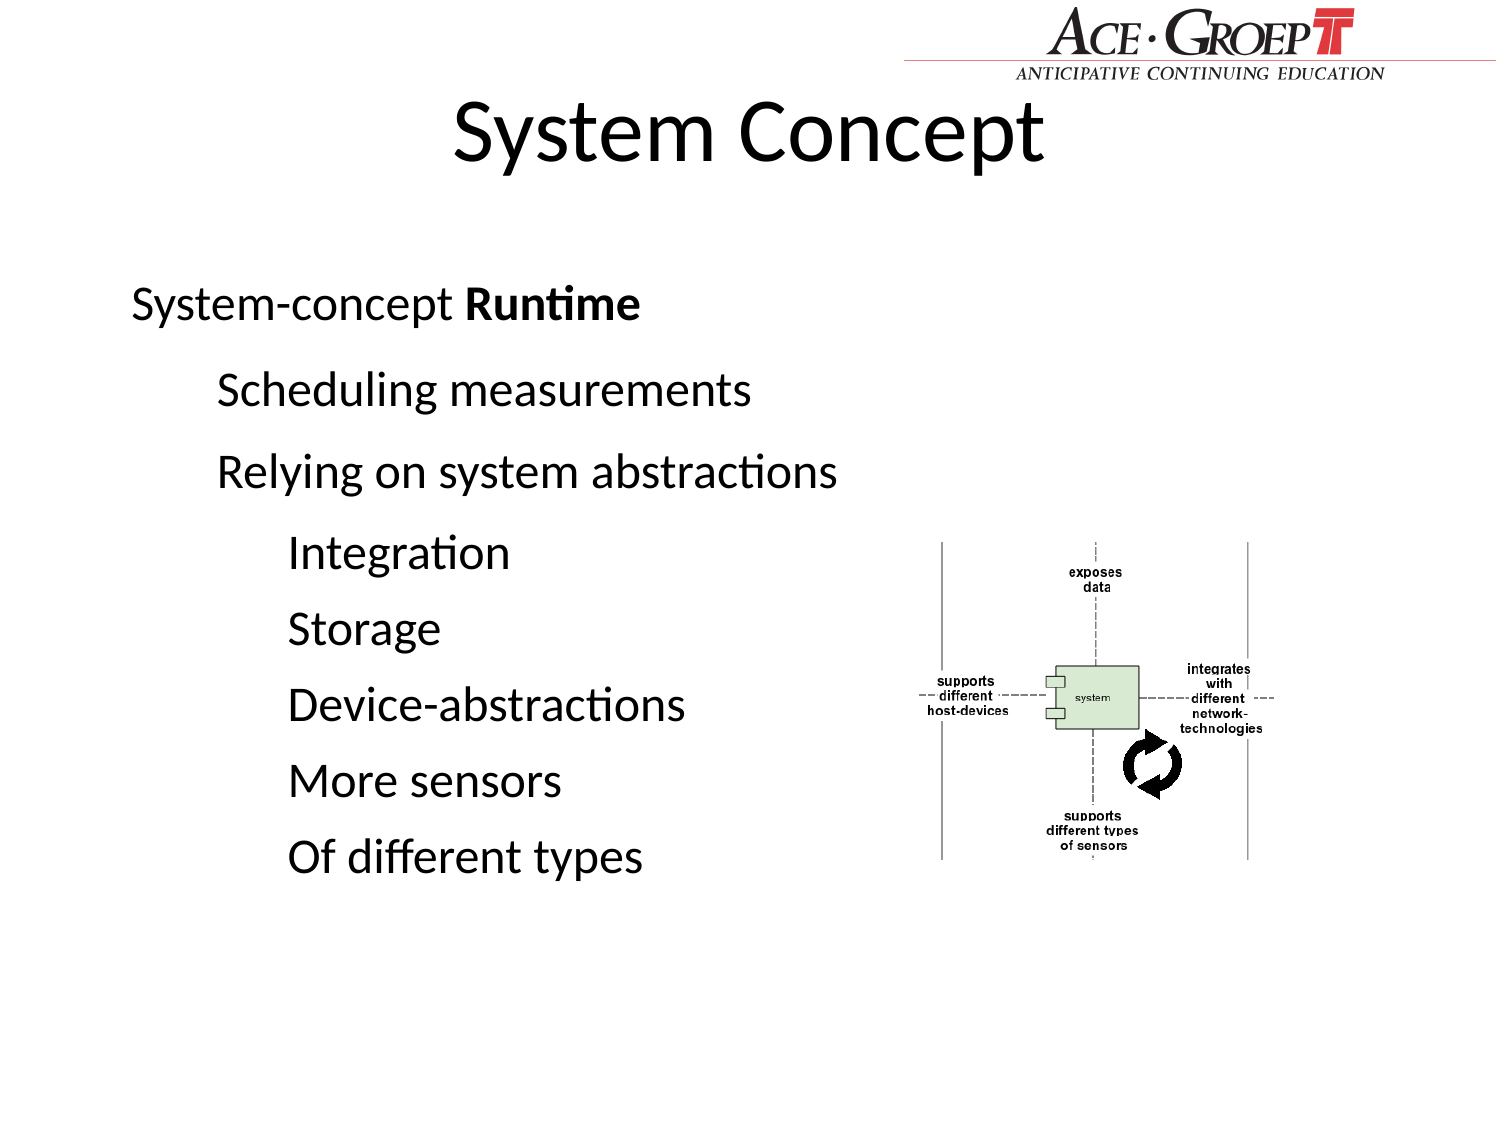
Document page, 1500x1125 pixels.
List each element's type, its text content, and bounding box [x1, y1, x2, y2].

title System Concept [75, 45, 1425, 233]
picture [919, 542, 1274, 860]
list System-concept Runtime Scheduling measurements Relying on system abstractions Integration Storage Device-abstractions More sensors Of different types [60, 262, 1411, 1006]
picture [904, 7, 1496, 80]
